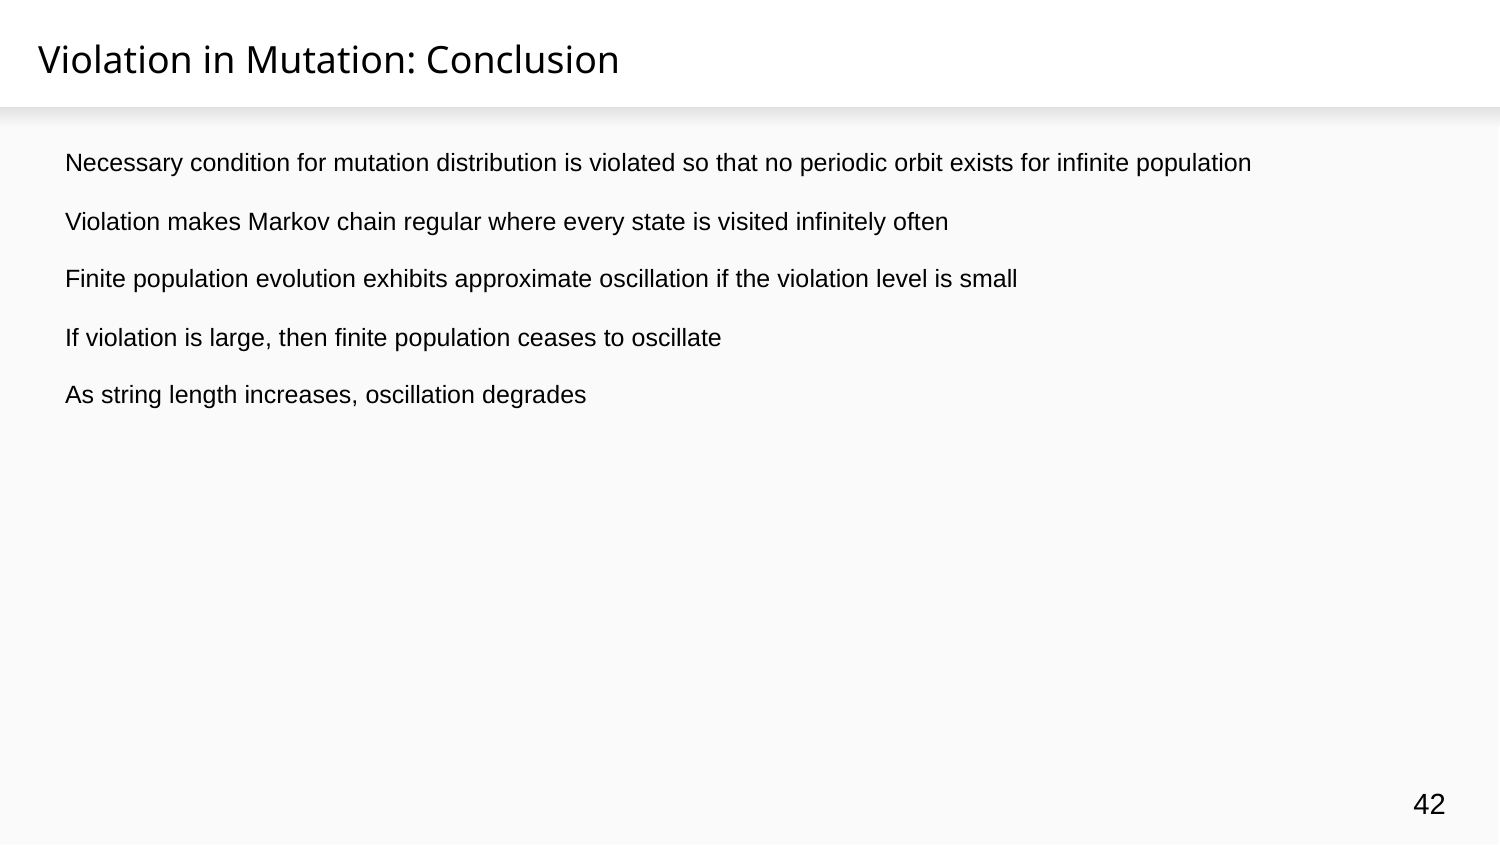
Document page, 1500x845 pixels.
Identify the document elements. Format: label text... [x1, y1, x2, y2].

title Violation in Mutation: Conclusion [38, 9, 1486, 109]
text_box Necessary condition for mutation distribution is violated so that no periodic orbit exists for infinite population Violation makes Markov chain regular where every state is visited infinitely often Finite population evolution exhibits approximate oscillation if the violation level is small If violation is large, then finite population ceases to oscillate As string length increases, oscillation degrades [50, 141, 1310, 630]
